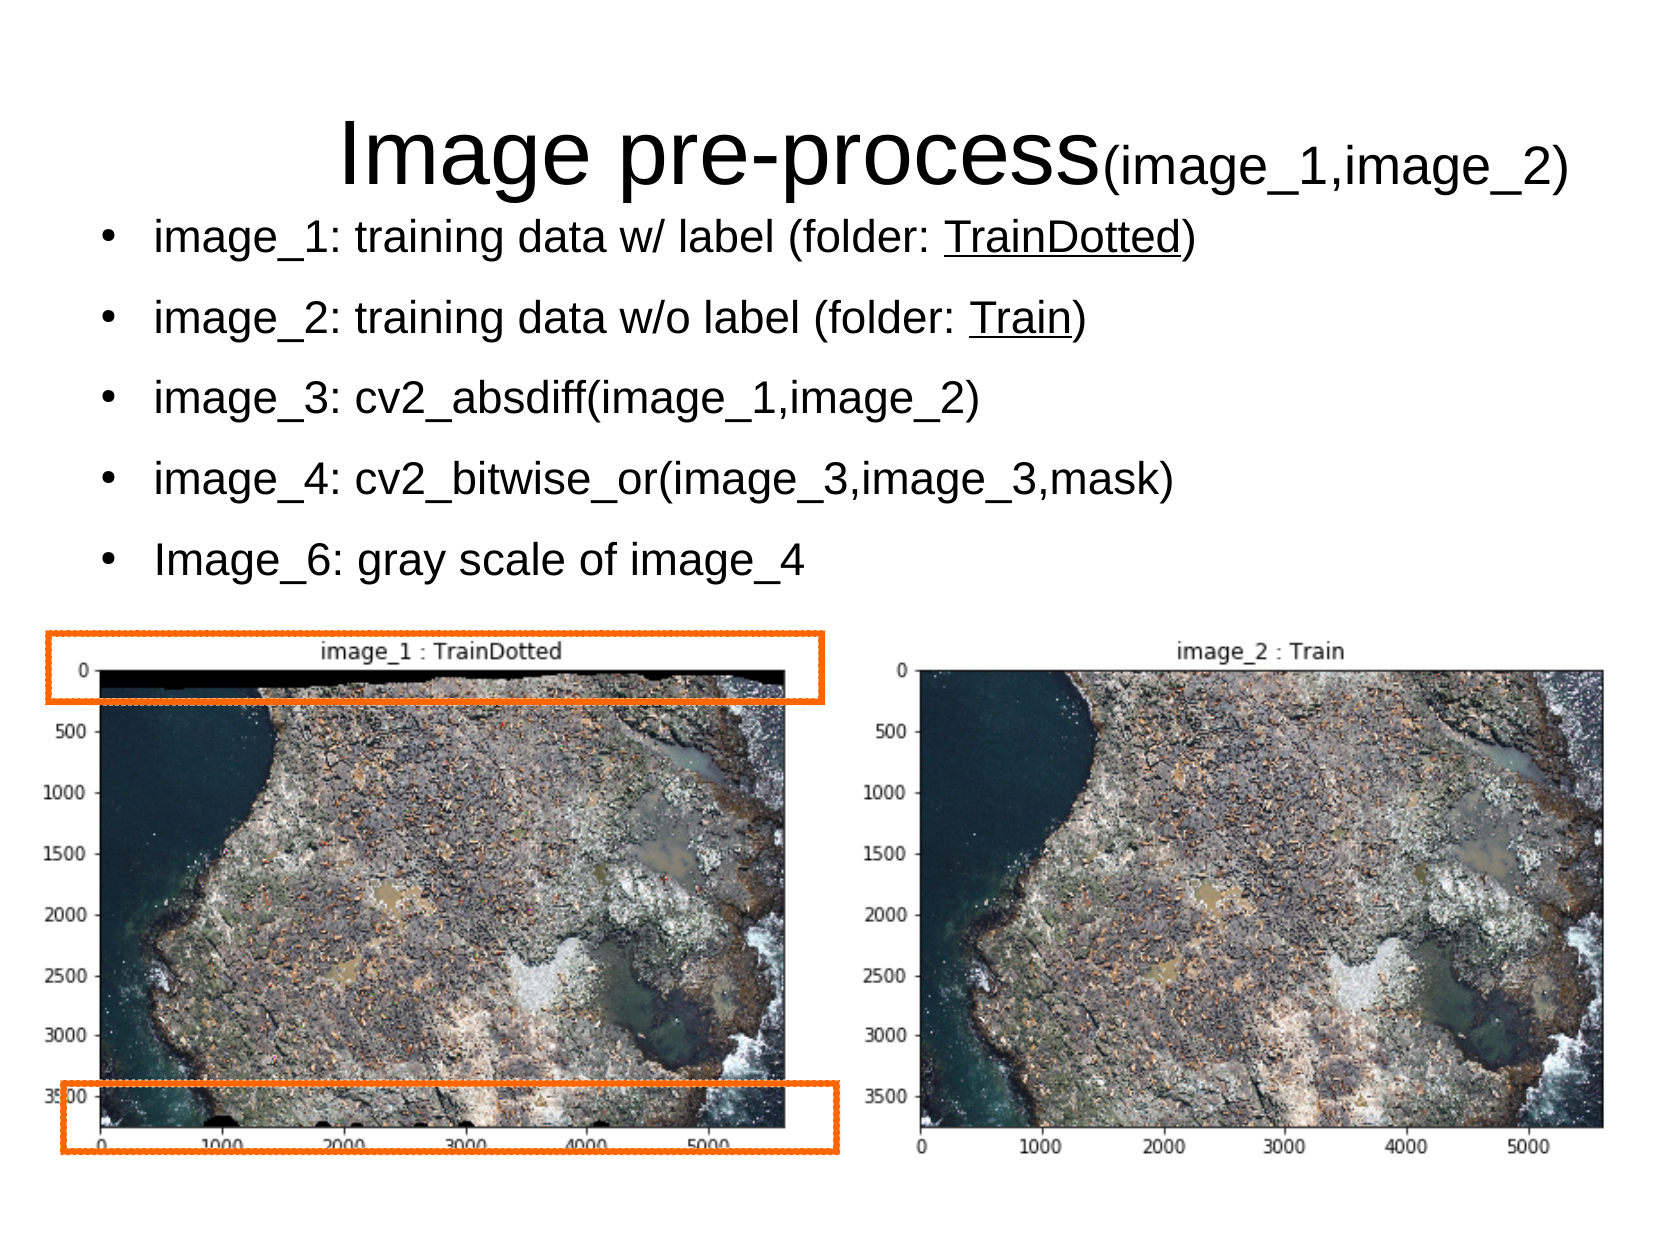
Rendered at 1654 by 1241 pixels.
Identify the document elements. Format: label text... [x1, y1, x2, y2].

text_box [60, 1080, 841, 1156]
picture [30, 629, 1622, 1171]
text_box [45, 630, 826, 706]
list image_1: training data w/ label (folder: TrainDotted) image_2: training data w/o label (folder: Train) image_3: cv2_absdiff(image_1,image_2) image_4: cv2_bitwise_or(image_3,image_3,mask) Image_6: gray scale of image_4 [82, 210, 1571, 629]
title Image pre-process(image_1,image_2) [82, 49, 1571, 210]
